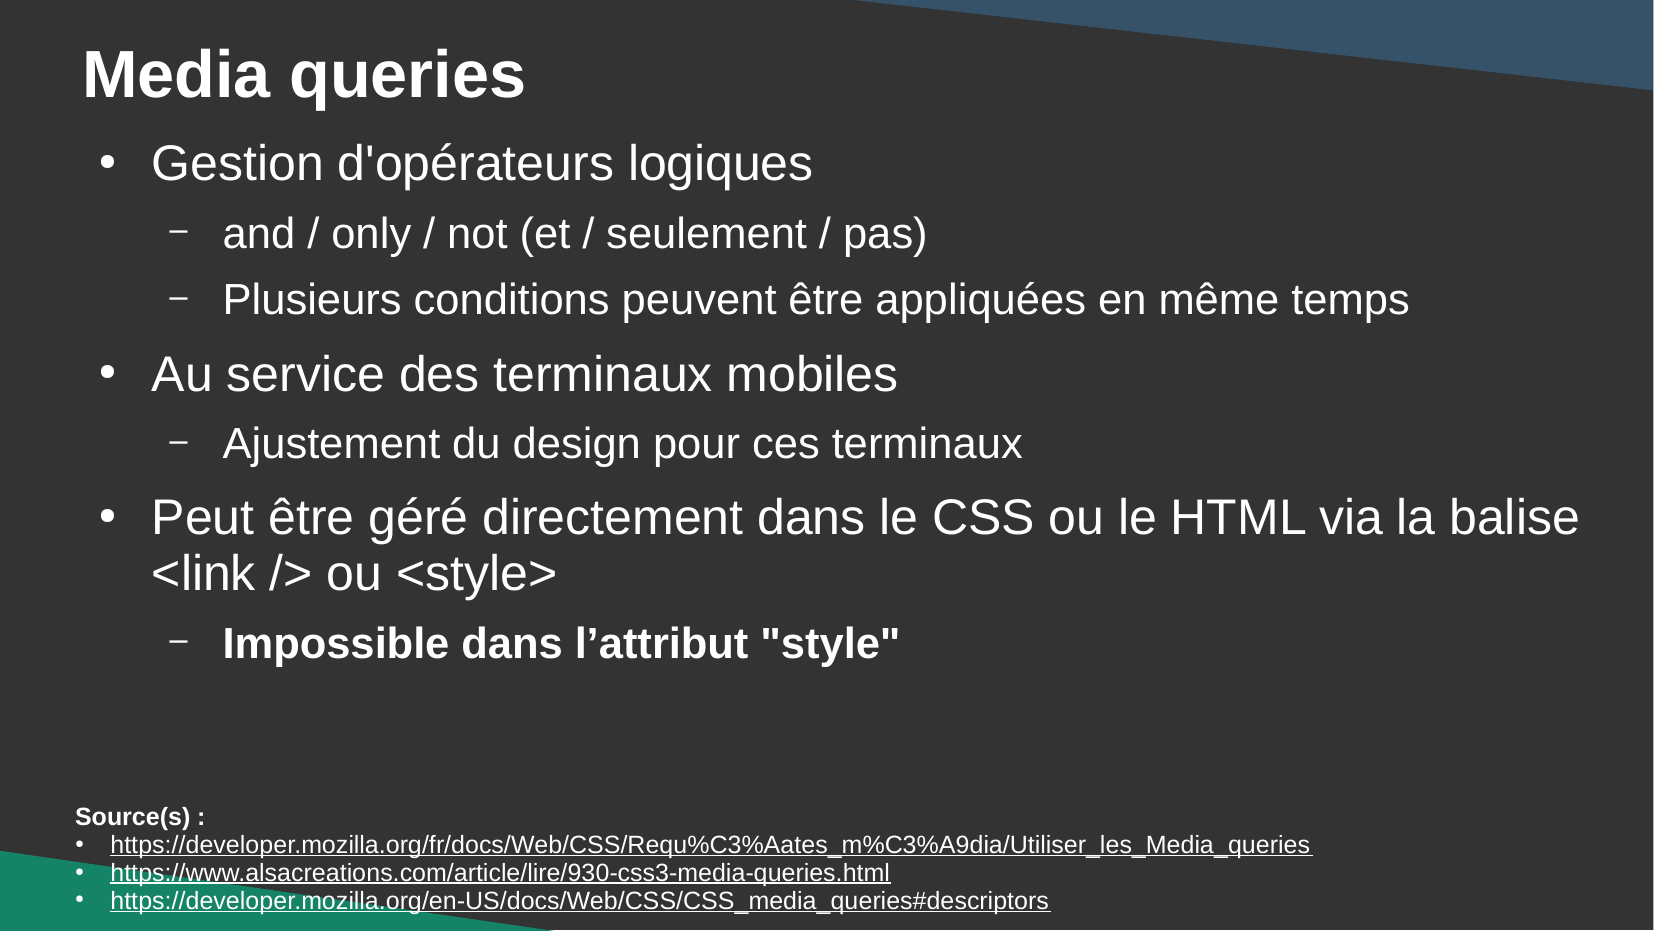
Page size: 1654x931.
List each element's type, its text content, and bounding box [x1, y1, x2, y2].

text_box [0, 850, 555, 931]
title Media queries [82, 37, 1571, 122]
list Gestion d'opérateurs logiques and / only / not (et / seulement / pas) Plusieurs conditions peuvent être appliquées en même temps Au service des terminaux mobiles Ajustement du design pour ces terminaux Peut être géré directement dans le CSS ou le HTML via la balise <link /> ou <style> Impossible dans l’attribut "style" [80, 135, 1605, 756]
text_box Source(s) : https://developer.mozilla.org/fr/docs/Web/CSS/Requ%C3%Aates_m%C3%A9dia/Utiliser_les_Media_queries https://www.alsacreations.com/article/lire/930-css3-media-queries.html https://developer.mozilla.org/en-US/docs/Web/CSS/CSS_media_queries#descriptors [60, 781, 1546, 922]
text_box [853, 0, 1653, 91]
